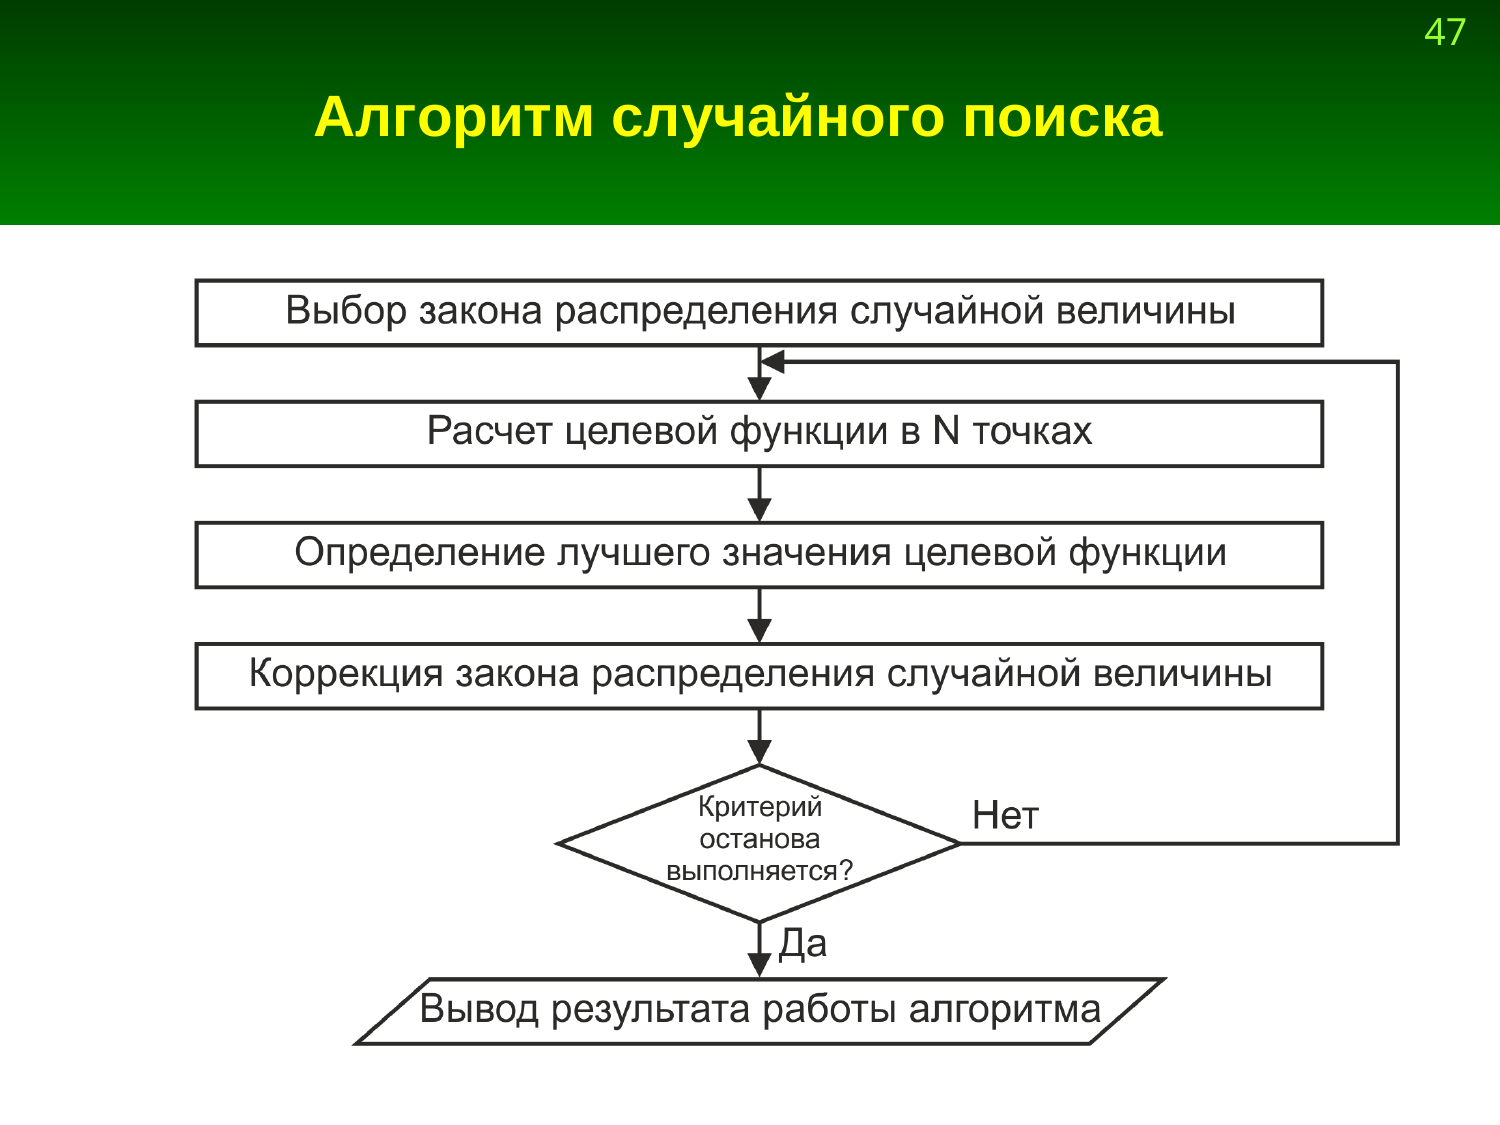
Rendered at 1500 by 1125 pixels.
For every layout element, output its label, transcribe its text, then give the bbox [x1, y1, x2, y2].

title Алгоритм случайного поиска [88, 18, 1389, 207]
picture [194, 278, 1400, 1046]
